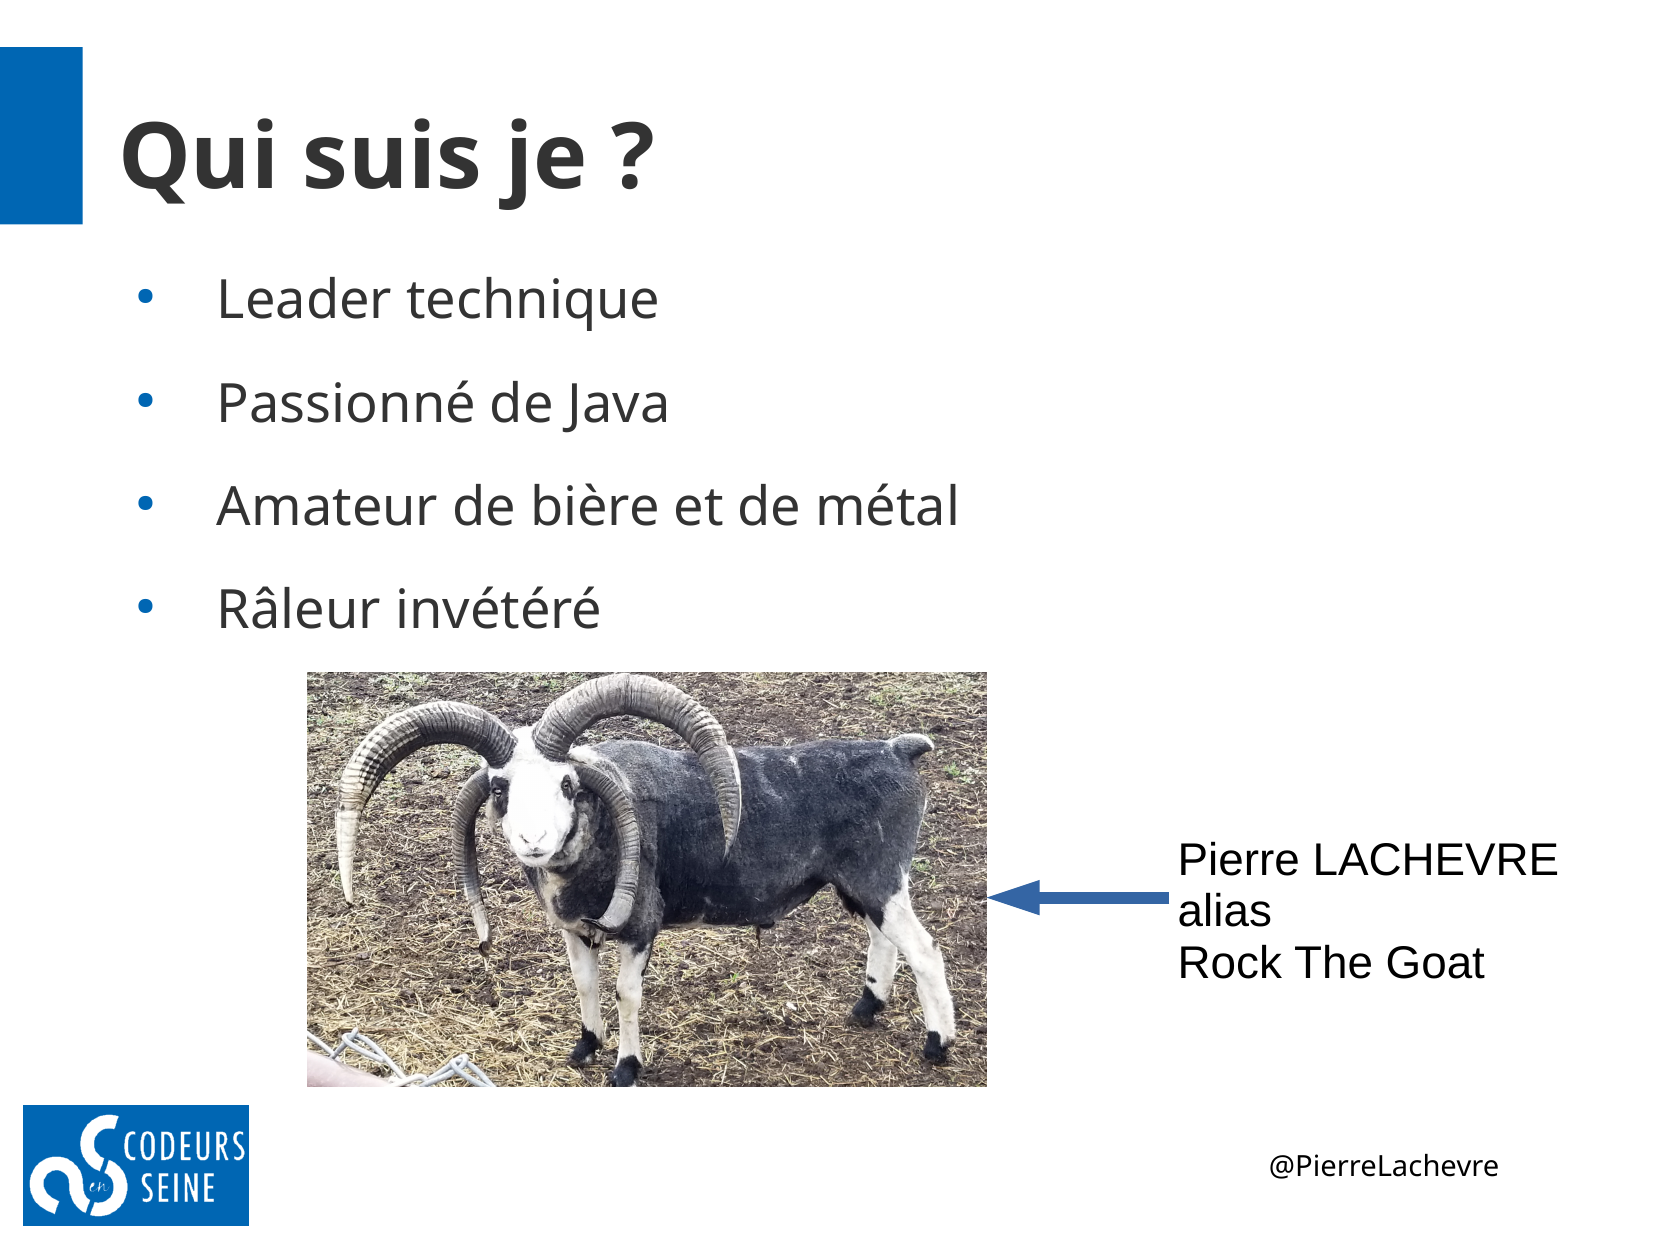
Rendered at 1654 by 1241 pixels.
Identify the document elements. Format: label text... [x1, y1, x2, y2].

title Qui suis je ? [118, 49, 1571, 257]
text_box Pierre LACHEVRE alias Rock The Goat [1163, 826, 1575, 996]
list Leader technique Passionné de Java Amateur de bière et de métal Râleur invétéré [118, 261, 1182, 650]
picture [307, 672, 987, 1087]
picture [23, 1105, 249, 1226]
